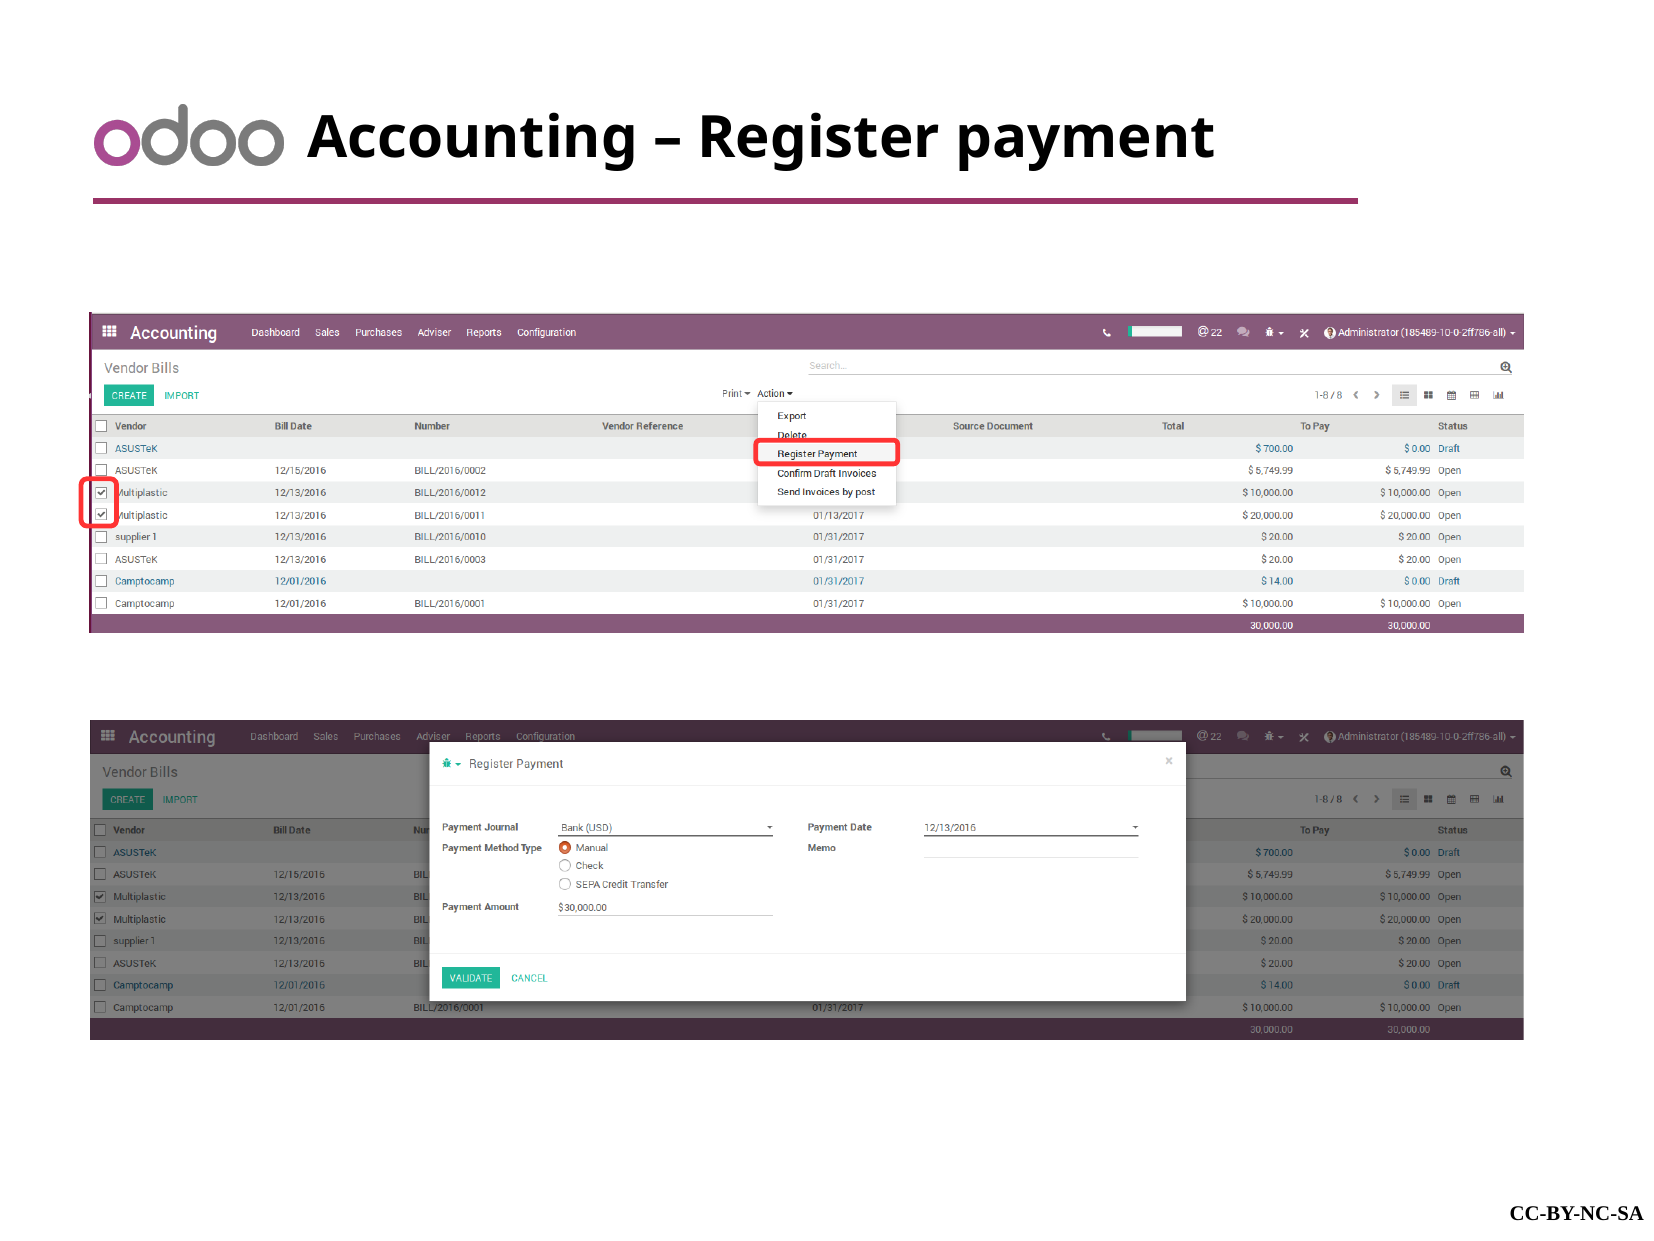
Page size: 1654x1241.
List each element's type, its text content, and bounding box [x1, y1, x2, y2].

picture [89, 312, 1524, 633]
text_box [755, 440, 898, 464]
title Accounting – Register payment [307, 31, 1570, 239]
picture [94, 104, 284, 166]
text_box [81, 478, 117, 527]
picture [90, 720, 1524, 1040]
